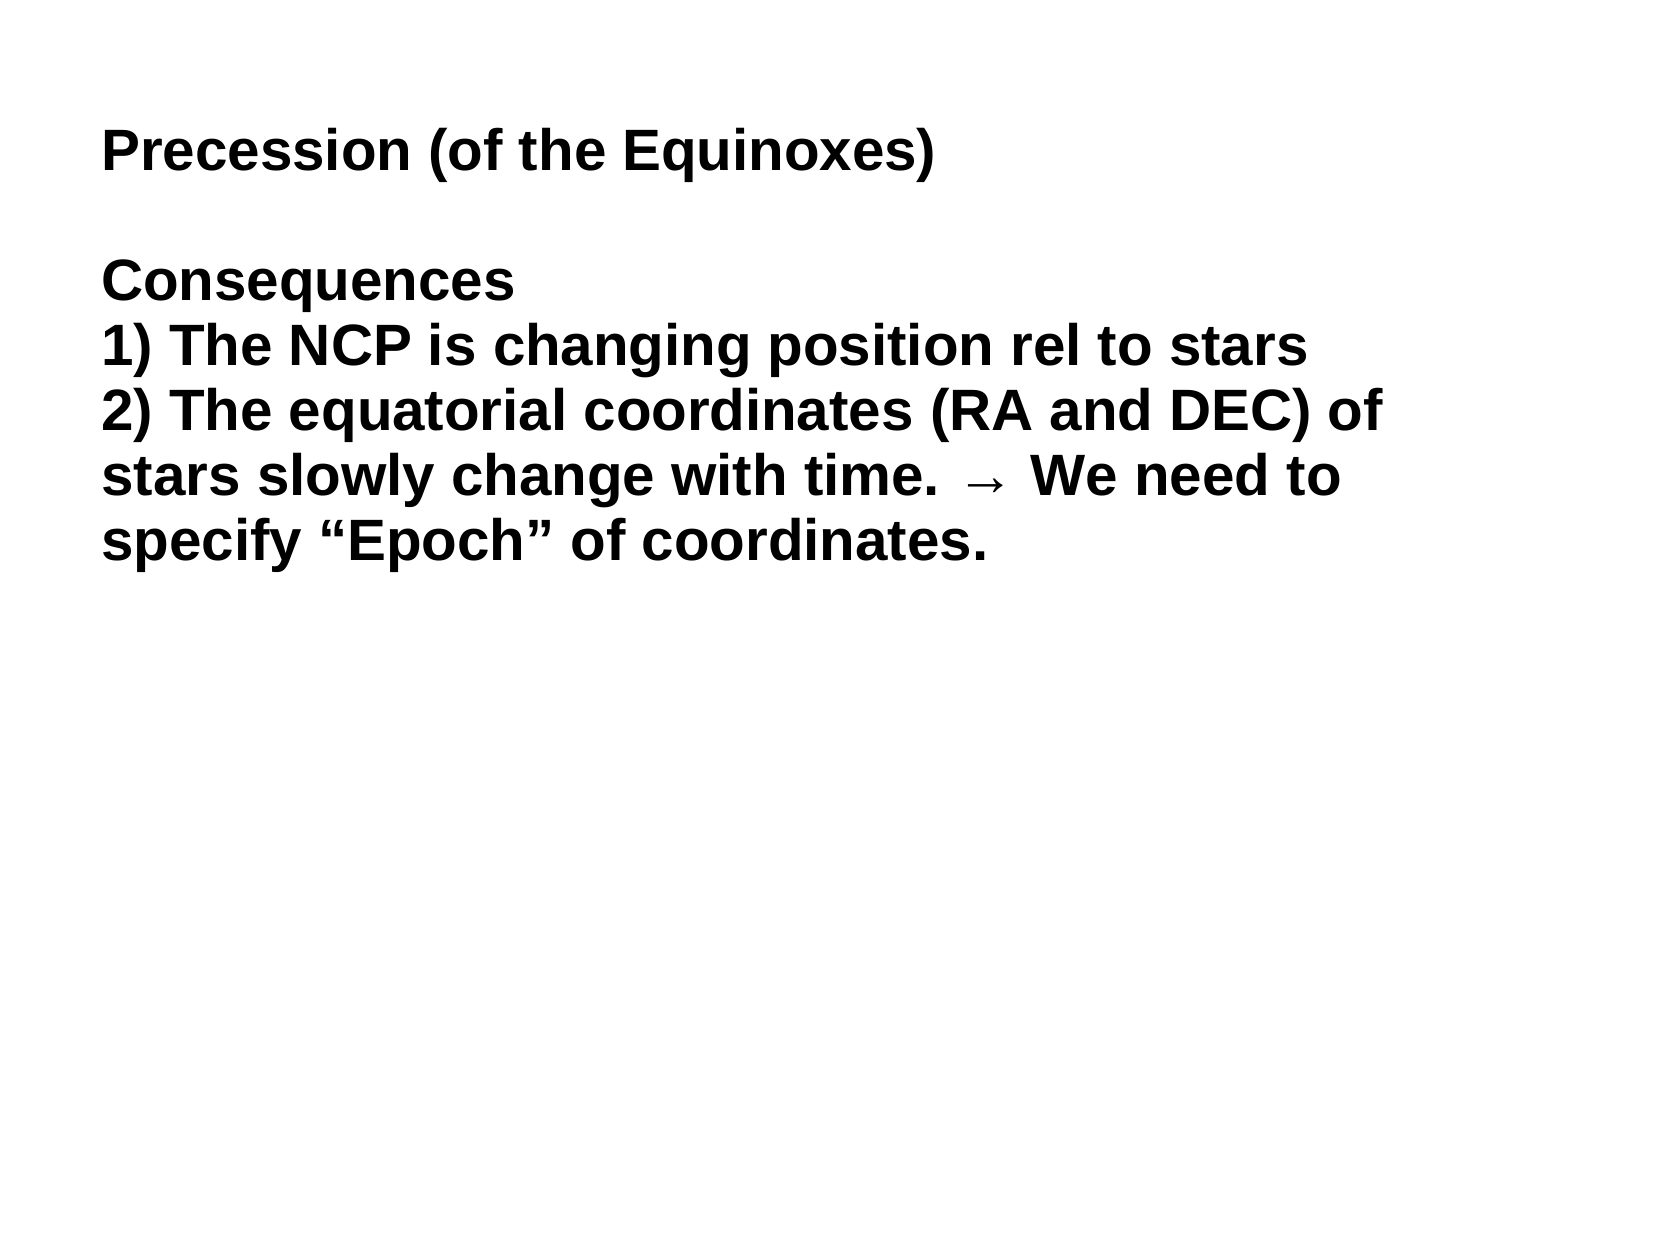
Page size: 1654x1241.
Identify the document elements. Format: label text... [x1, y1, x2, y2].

text_box Precession (of the Equinoxes) Consequences 1) The NCP is changing position rel to stars 2) The equatorial coordinates (RA and DEC) of stars slowly change with time. → We need to specify “Epoch” of coordinates. [86, 110, 1425, 581]
